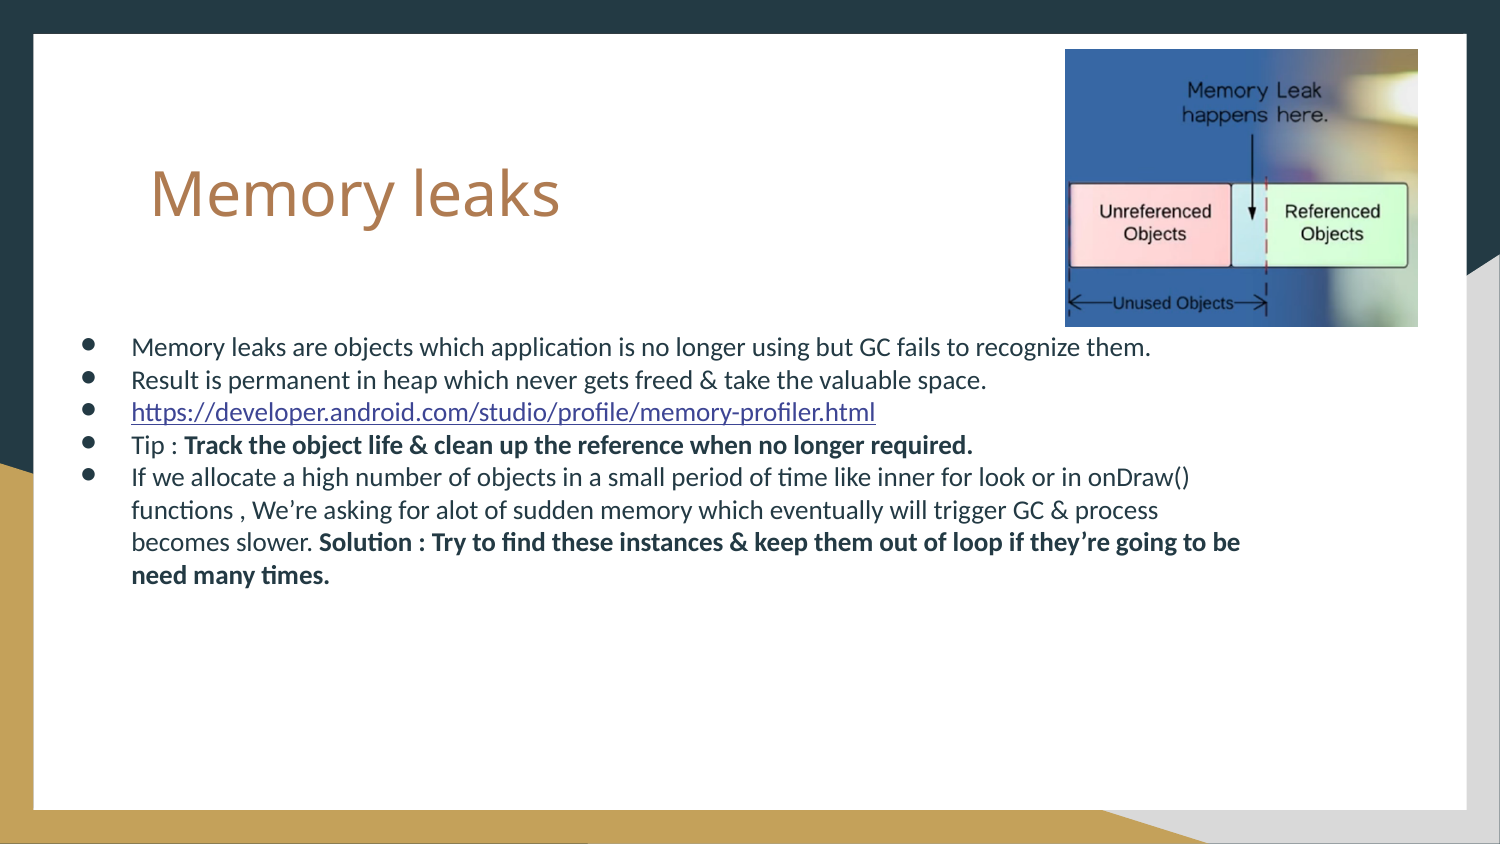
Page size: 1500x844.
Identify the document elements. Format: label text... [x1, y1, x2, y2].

picture [1065, 49, 1418, 327]
title Memory leaks [134, 138, 662, 272]
list Memory leaks are objects which application is no longer using but GC fails to recognize them. Result is permanent in heap which never gets freed & take the valuable space. https://developer.android.com/studio/profile/memory-profiler.html Tip : Track the object life & clean up the reference when no longer required. If we allocate a high number of objects in a small period of time like inner for look or in onDraw() functions , We’re asking for alot of sudden memory which eventually will trigger GC & process becomes slower. Solution : Try to find these instances & keep them out of loop if they’re going to be need many times. [41, 314, 1273, 717]
